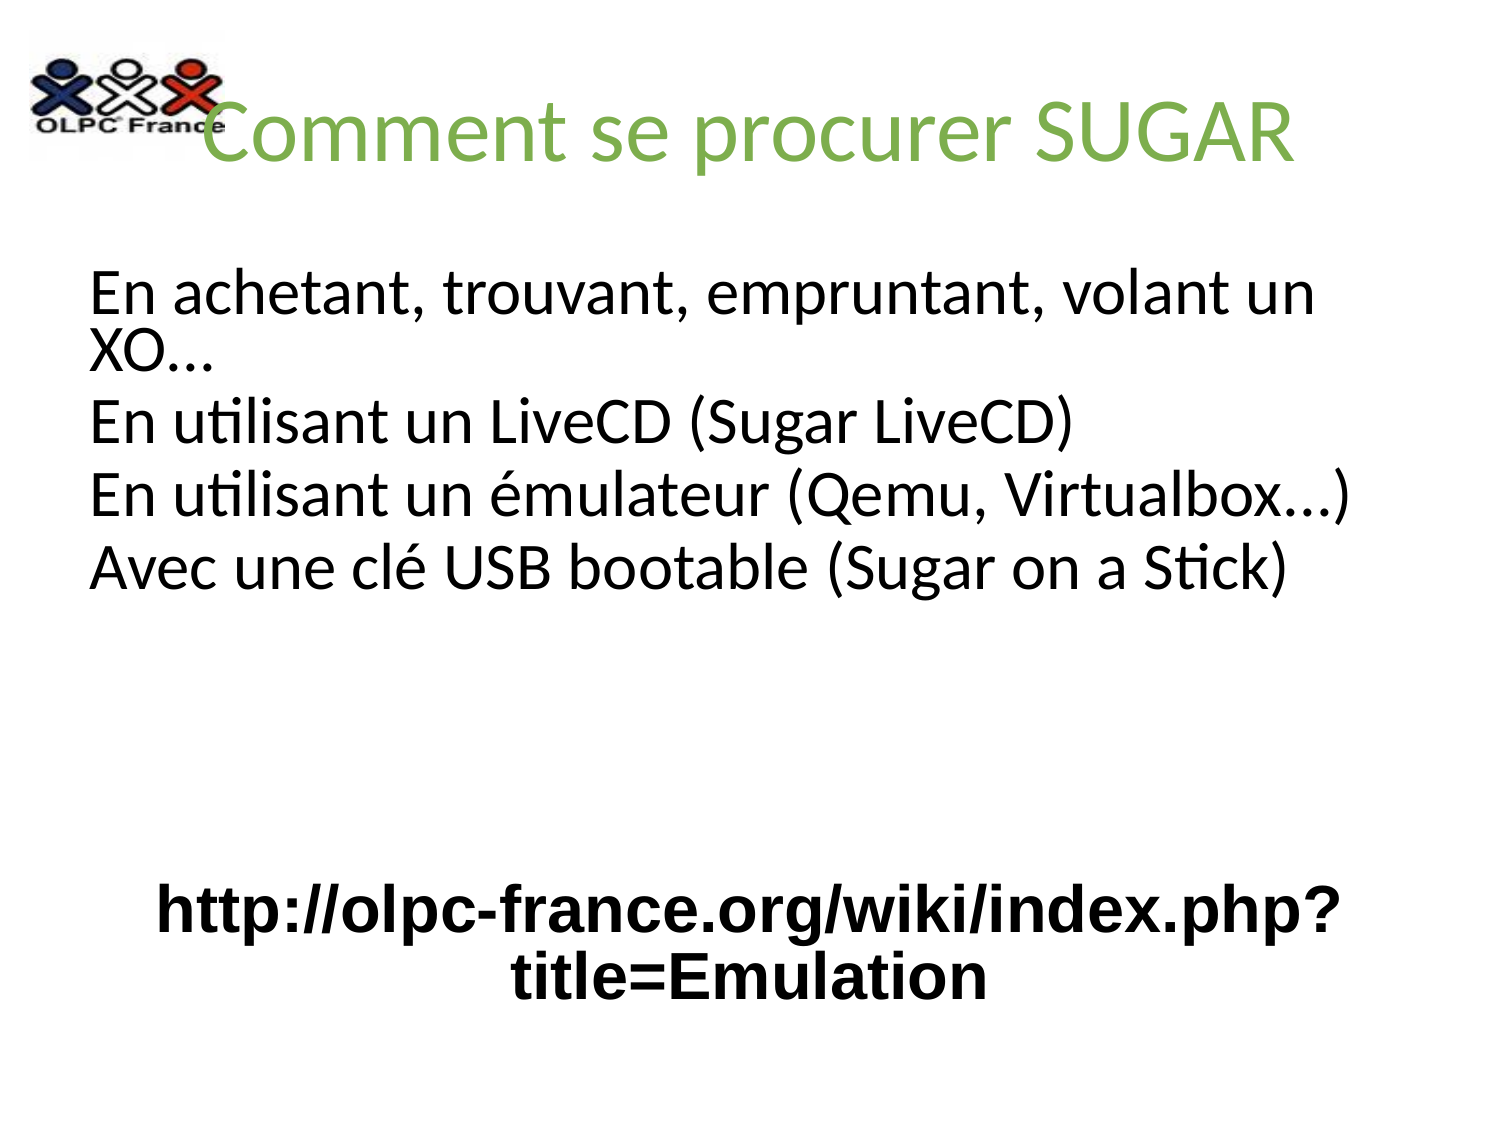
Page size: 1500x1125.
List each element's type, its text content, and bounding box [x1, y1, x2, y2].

picture [29, 30, 225, 161]
list En achetant, trouvant, empruntant, volant un XO... En utilisant un LiveCD (Sugar LiveCD) En utilisant un émulateur (Qemu, Virtualbox...) Avec une clé USB bootable (Sugar on a Stick) [74, 262, 1425, 871]
title Comment se procurer SUGAR [74, 38, 1425, 239]
text_box http://olpc-france.org/wiki/index.php?title=Emulation [56, 871, 1444, 1021]
